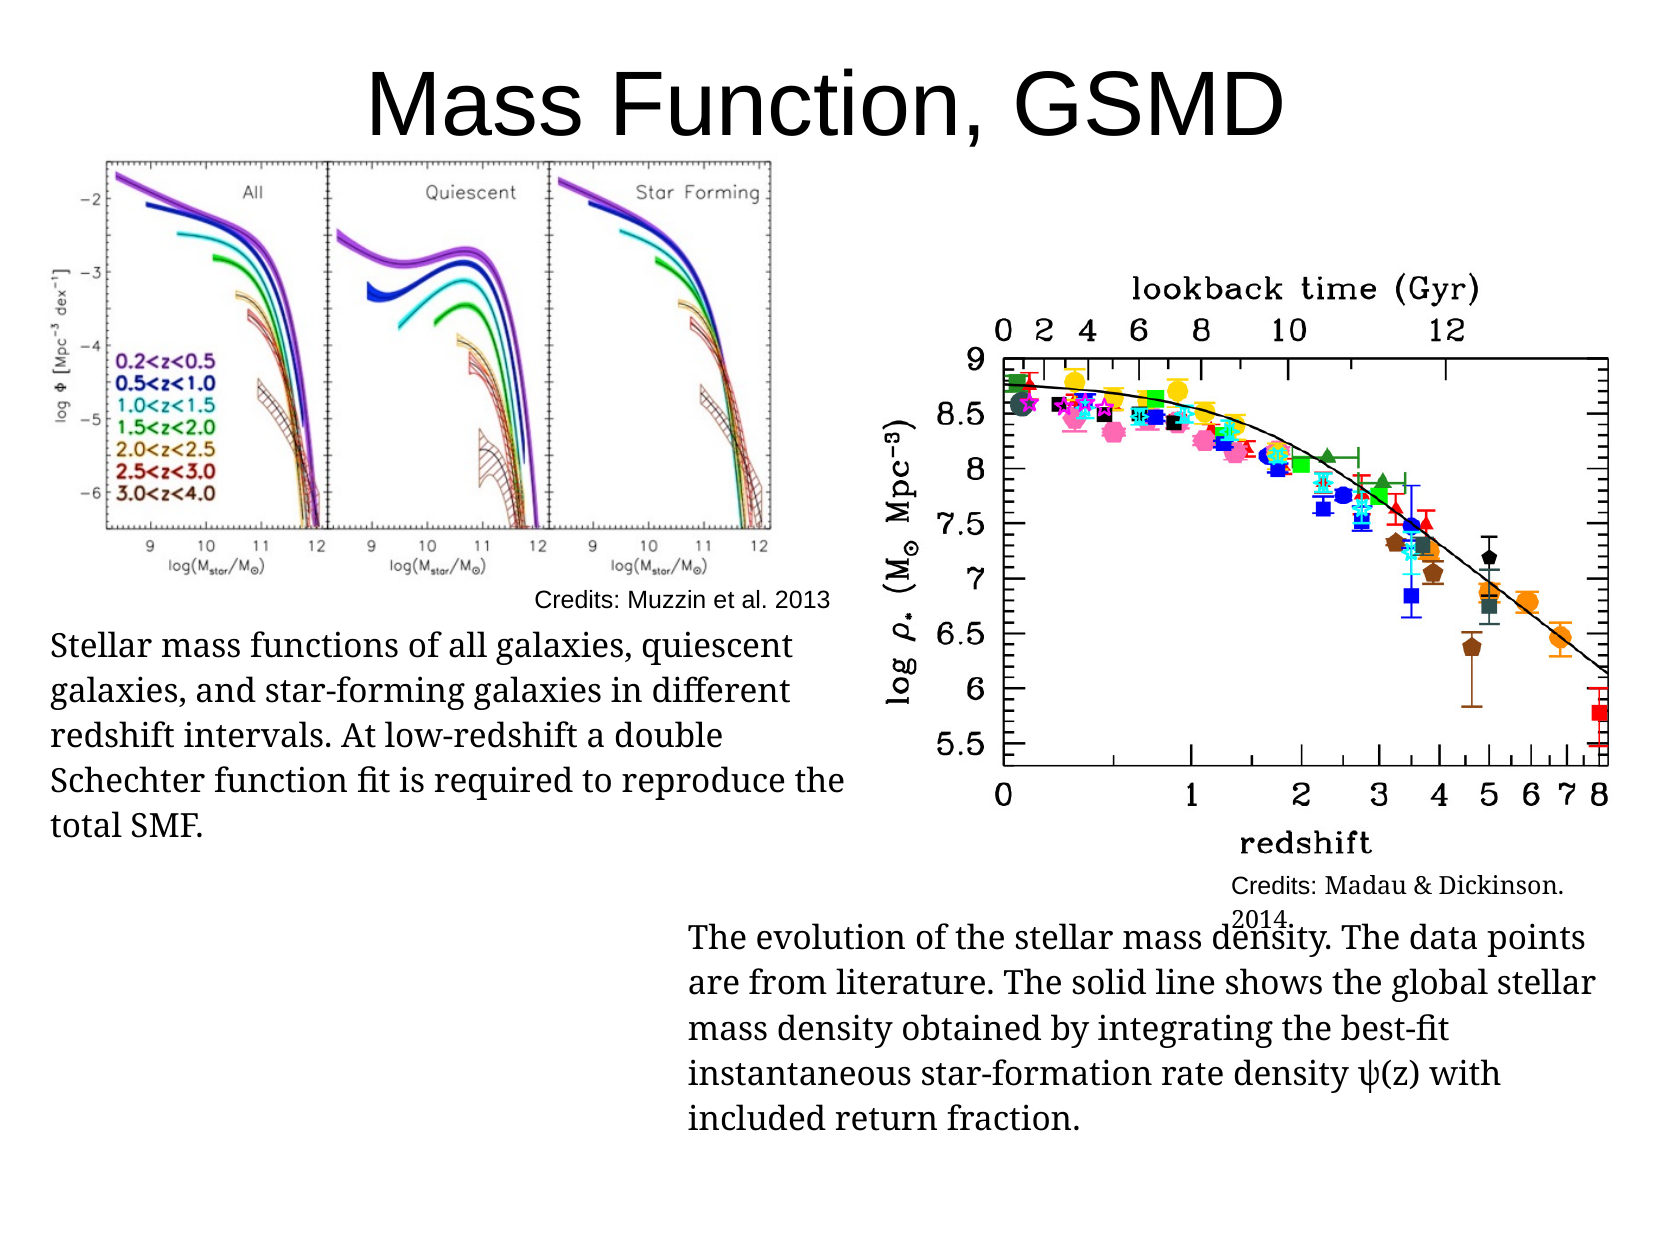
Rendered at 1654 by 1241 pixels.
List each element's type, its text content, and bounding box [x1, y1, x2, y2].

text_box Credits: Muzzin et al. 2013 [519, 578, 851, 614]
text_box The evolution of the stellar mass density. The data points are from literature. The solid line shows the global stellar mass density obtained by integrating the best-fit instantaneous star-formation rate density ψ(z) with included return fraction. [673, 906, 1630, 1111]
text_box Credits: Madau & Dickinson. 2014 [1216, 860, 1630, 906]
title Mass Function, GSMD [82, 0, 1571, 208]
picture [874, 259, 1617, 861]
picture [47, 153, 780, 583]
text_box Stellar mass functions of all galaxies, quiescent galaxies, and star-forming galaxies in different redshift intervals. At low-redshift a double Schechter function fit is required to reproduce the total SMF. [35, 614, 886, 780]
